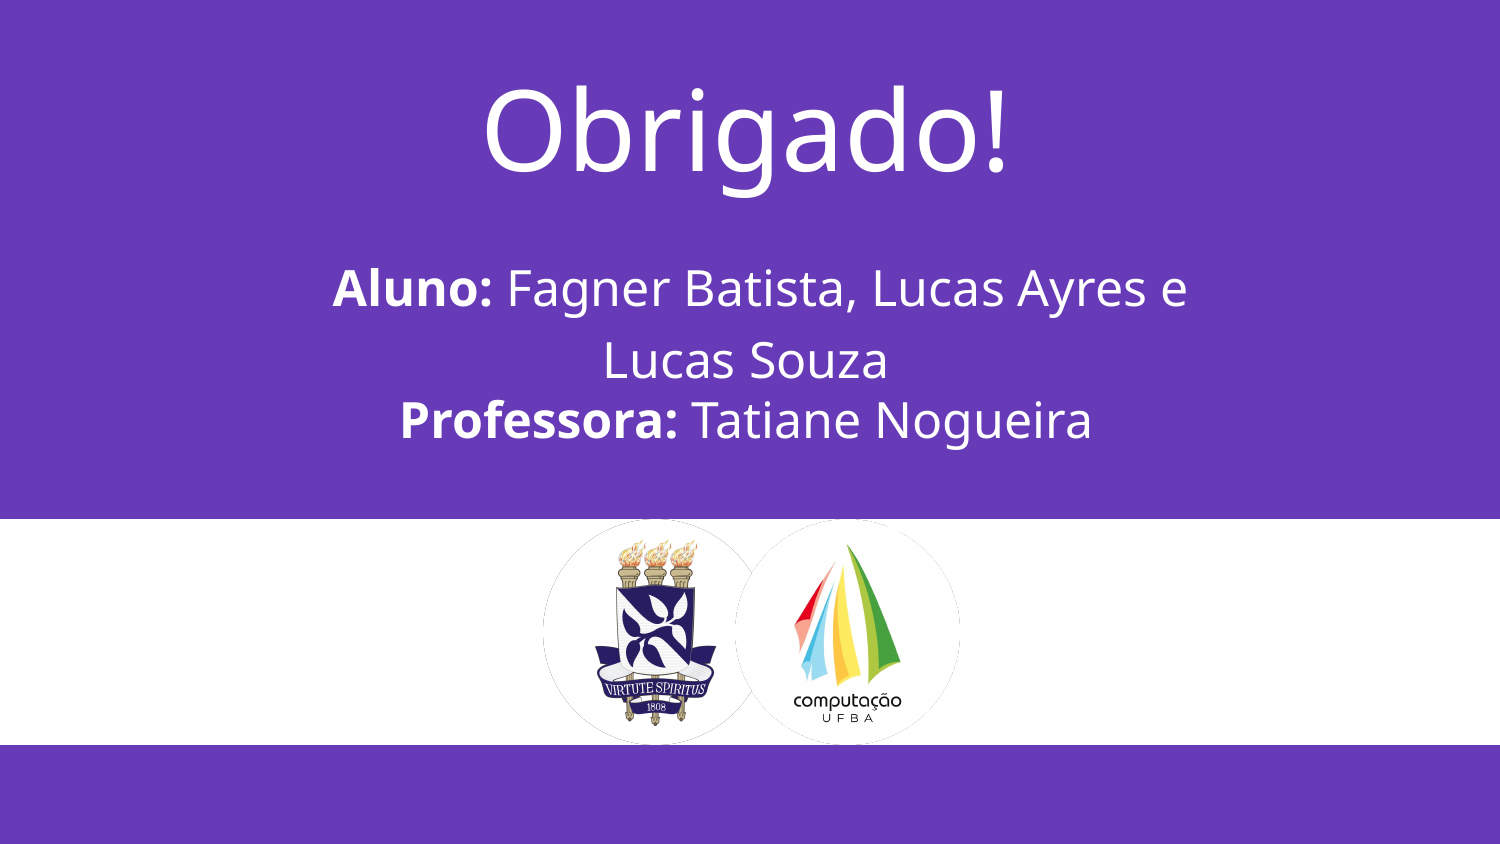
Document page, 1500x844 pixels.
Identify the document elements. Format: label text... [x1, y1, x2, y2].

title Obrigado! Aluno: Fagner Batista, Lucas Ayres e Lucas Souza Professora: Tatiane Nogueira [230, 52, 1263, 455]
picture [0, 519, 1500, 745]
